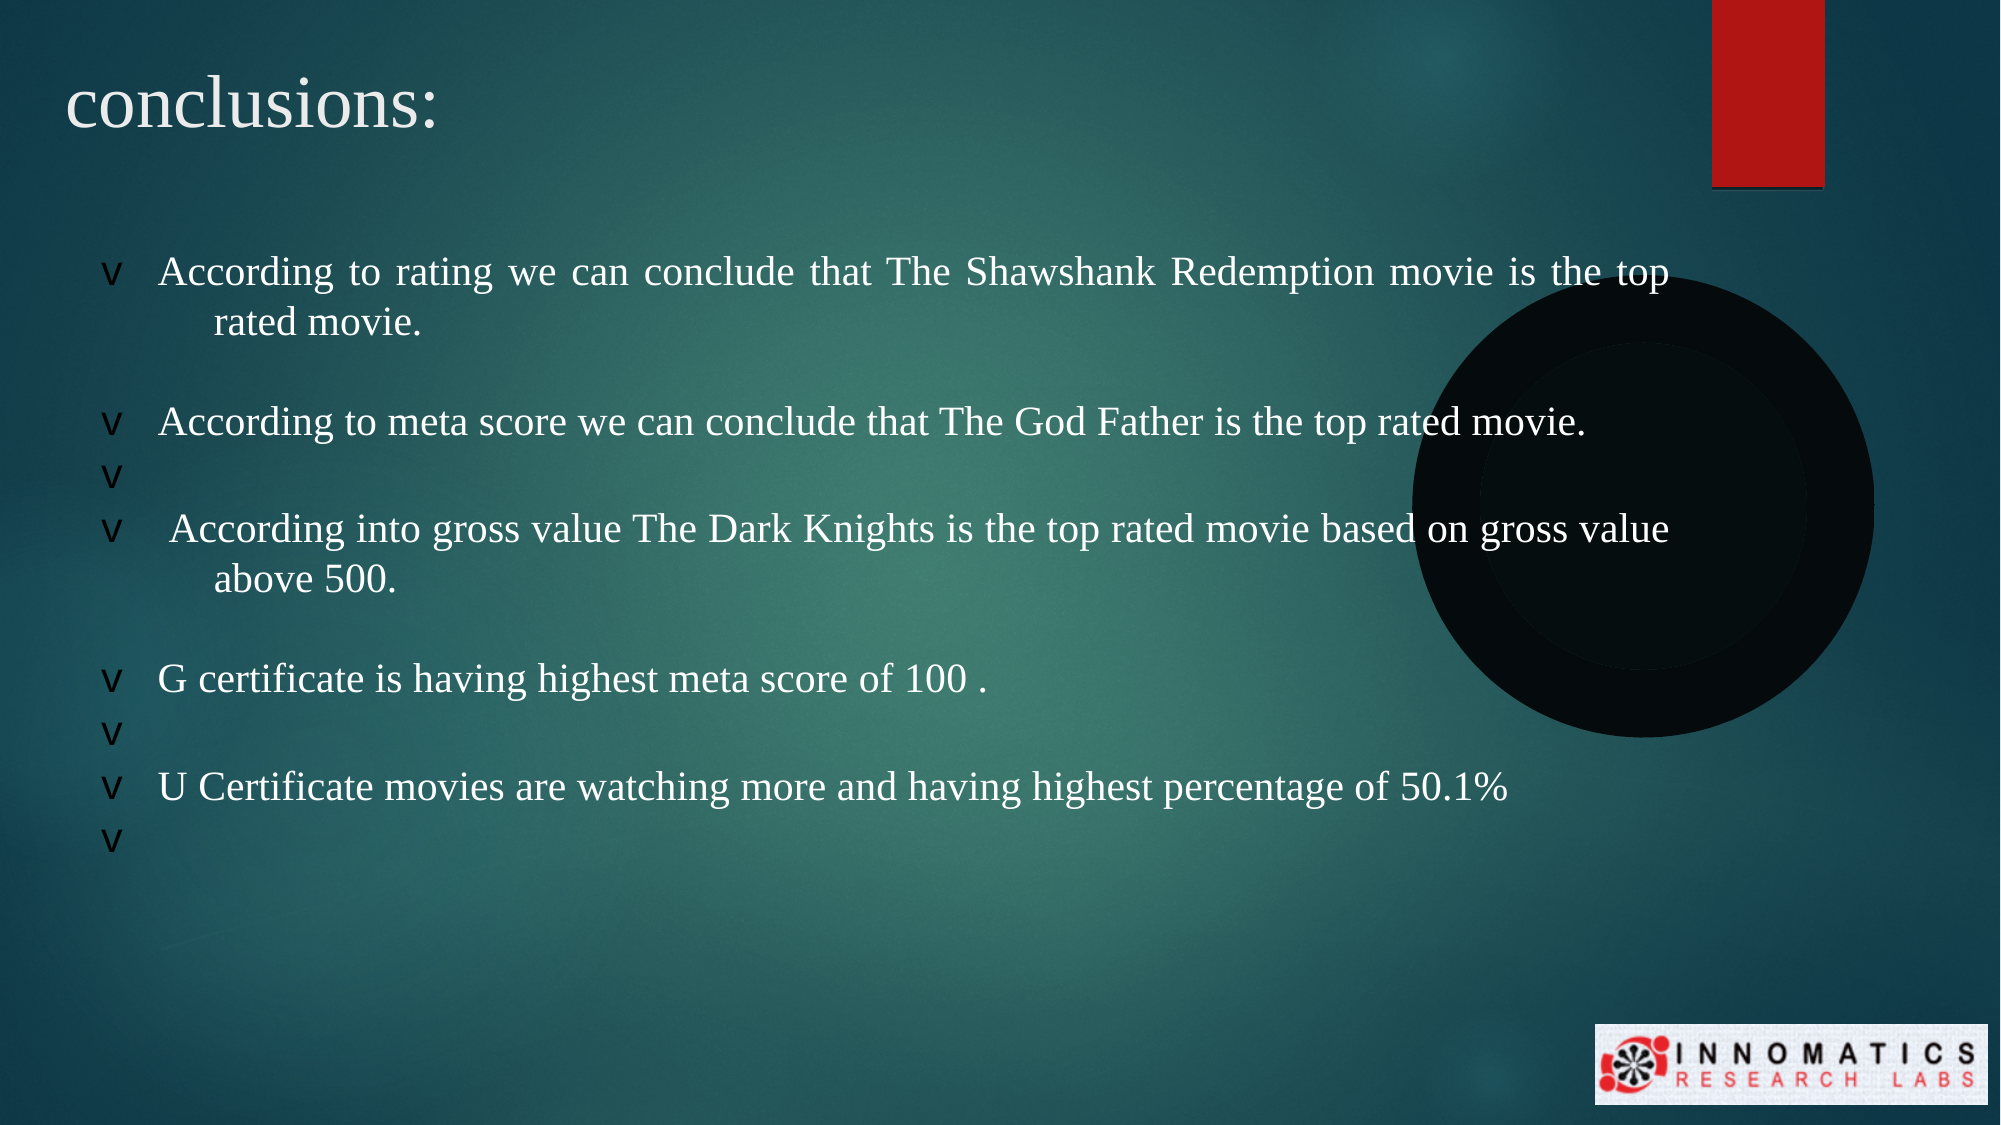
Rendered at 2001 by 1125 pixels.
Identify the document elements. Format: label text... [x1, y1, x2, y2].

text_box According to rating we can conclude that The Shawshank Redemption movie is the top rated movie. According to meta score we can conclude that The God Father is the top rated movie. According into gross value The Dark Knights is the top rated movie based on gross value above 500. G certificate is having highest meta score of 100 . U Certificate movies are watching more and having highest percentage of 50.1% [86, 236, 1687, 856]
picture [1595, 1024, 1988, 1105]
title conclusions: [50, 44, 1749, 175]
